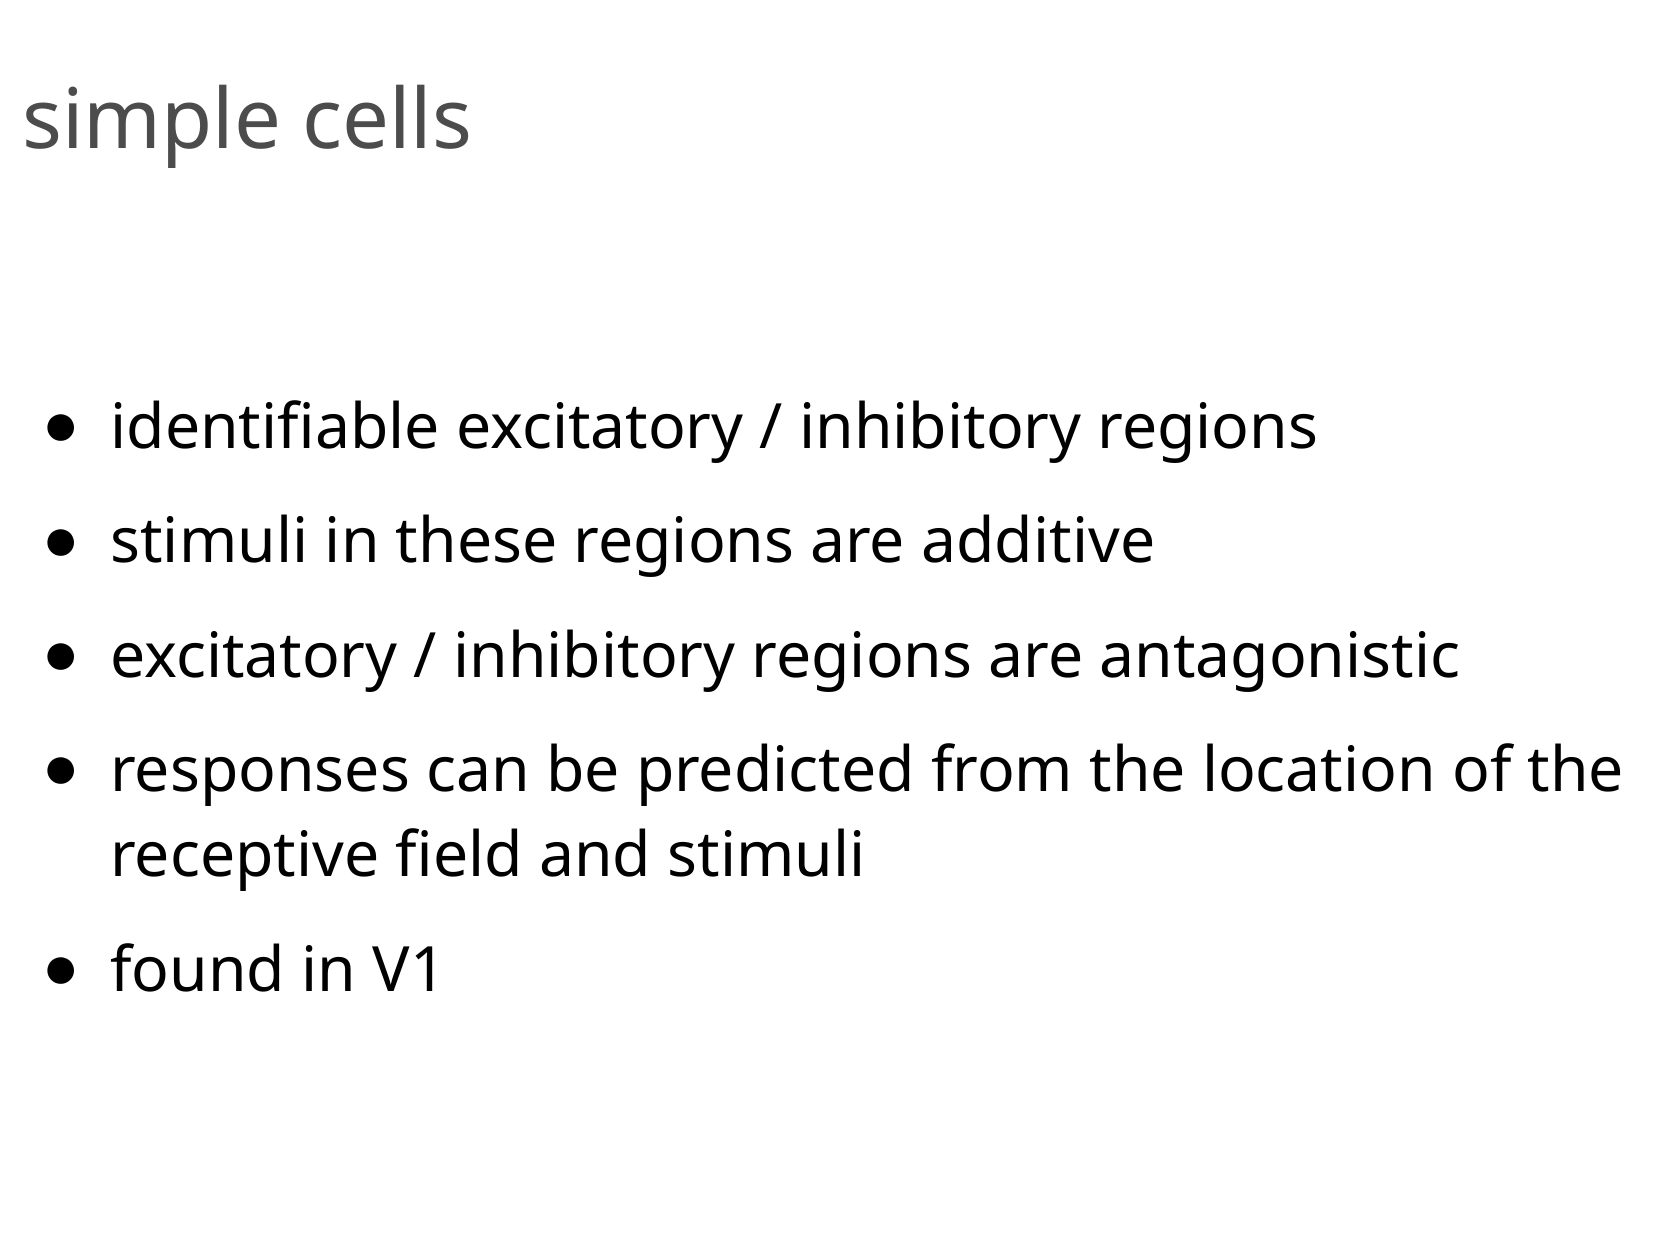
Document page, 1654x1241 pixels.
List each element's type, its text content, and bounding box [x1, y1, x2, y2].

list identifiable excitatory / inhibitory regions stimuli in these regions are additive excitatory / inhibitory regions are antagonistic responses can be predicted from the location of the receptive field and stimuli found in V1 [25, 226, 1654, 1166]
title simple cells [22, 19, 1654, 213]
